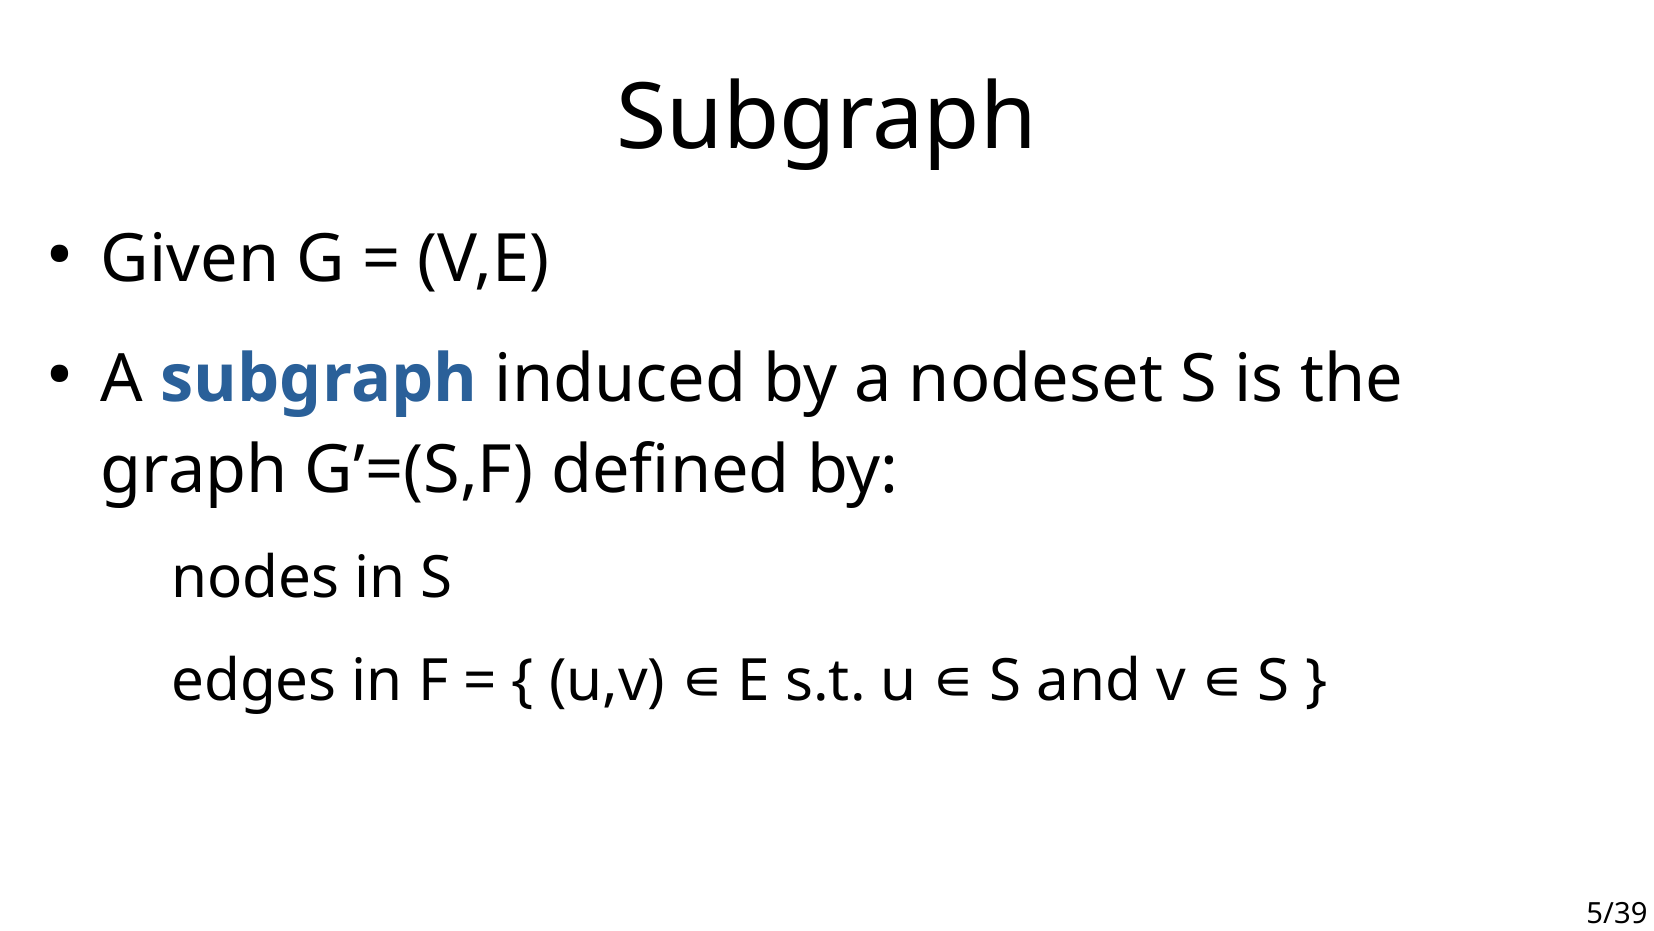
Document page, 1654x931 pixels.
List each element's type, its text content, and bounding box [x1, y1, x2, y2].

list Given G = (V,E) A subgraph induced by a nodeset S is the graph G’=(S,F) defined by: nodes in S edges in F = { (u,v) ∊ E s.t. u ∊ S and v ∊ S } [30, 210, 1561, 901]
title Subgraph [82, 1, 1571, 226]
